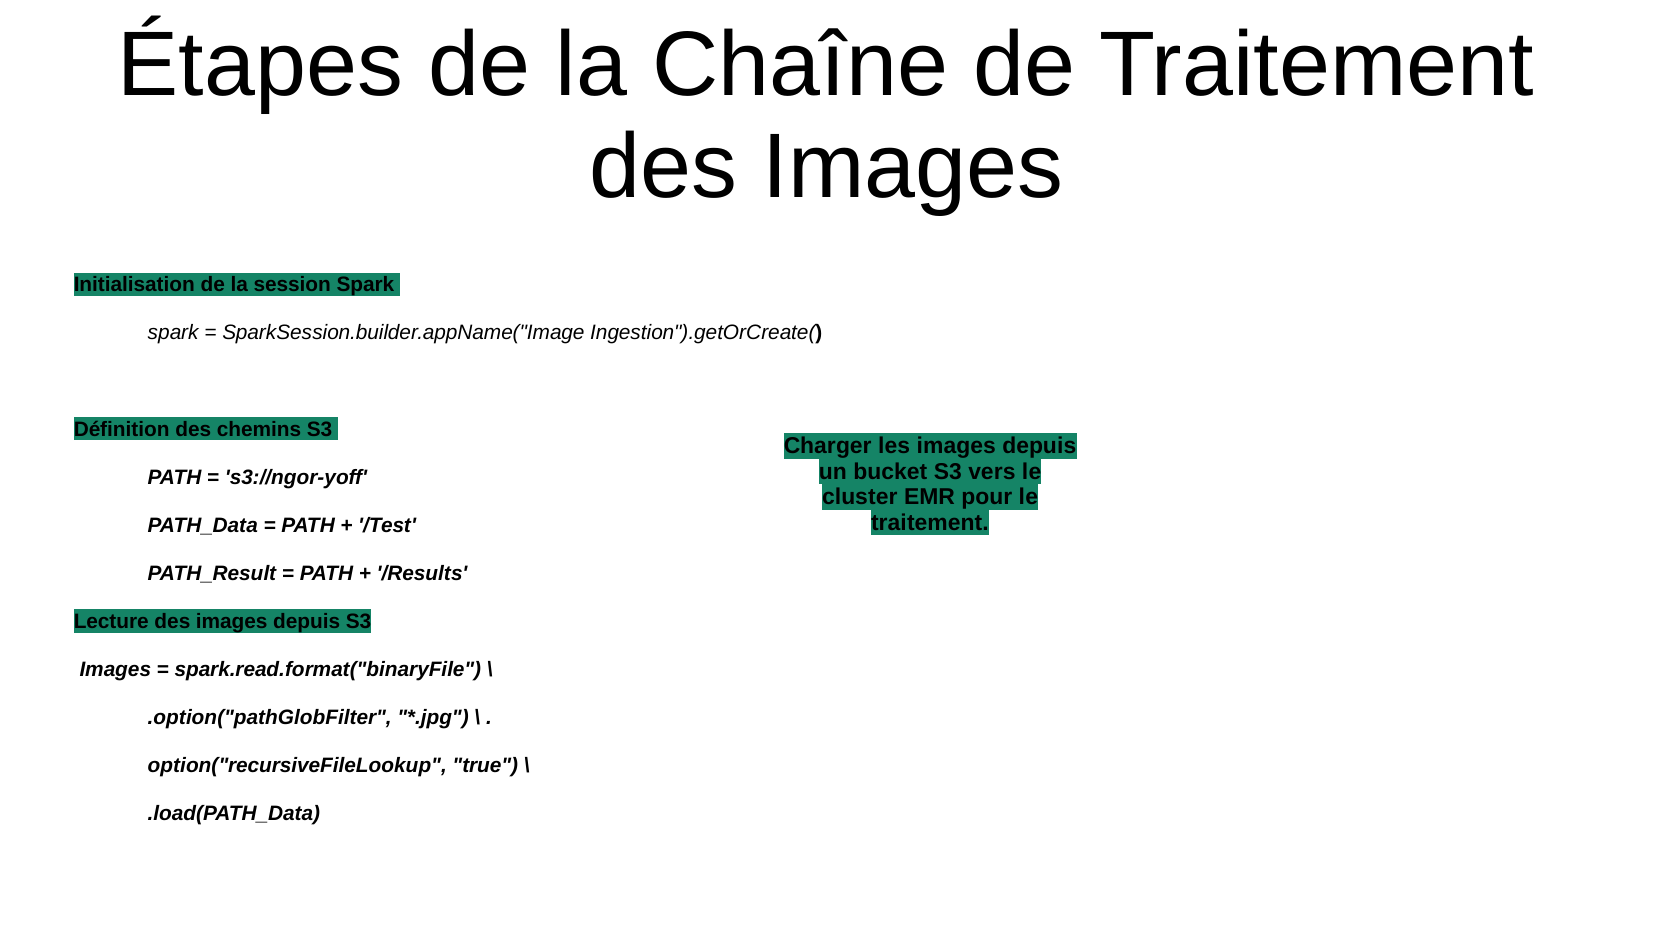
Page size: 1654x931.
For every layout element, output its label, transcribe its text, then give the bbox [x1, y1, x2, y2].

title Étapes de la Chaîne de Traitement des Images [82, 12, 1571, 218]
text_box Charger les images depuis un bucket S3 vers le cluster EMR pour le traitement. [767, 425, 1093, 621]
text_box Initialisation de la session Spark spark = SparkSession.builder.appName("Image Ingestion").getOrCreate() Définition des chemins S3 PATH = 's3://ngor-yoff' PATH_Data = PATH + '/Test' PATH_Result = PATH + '/Results' Lecture des images depuis S3 Images = spark.read.format("binaryFile") \ .option("pathGlobFilter", "*.jpg") \ . option("recursiveFileLookup", "true") \ .load(PATH_Data) [59, 265, 945, 857]
